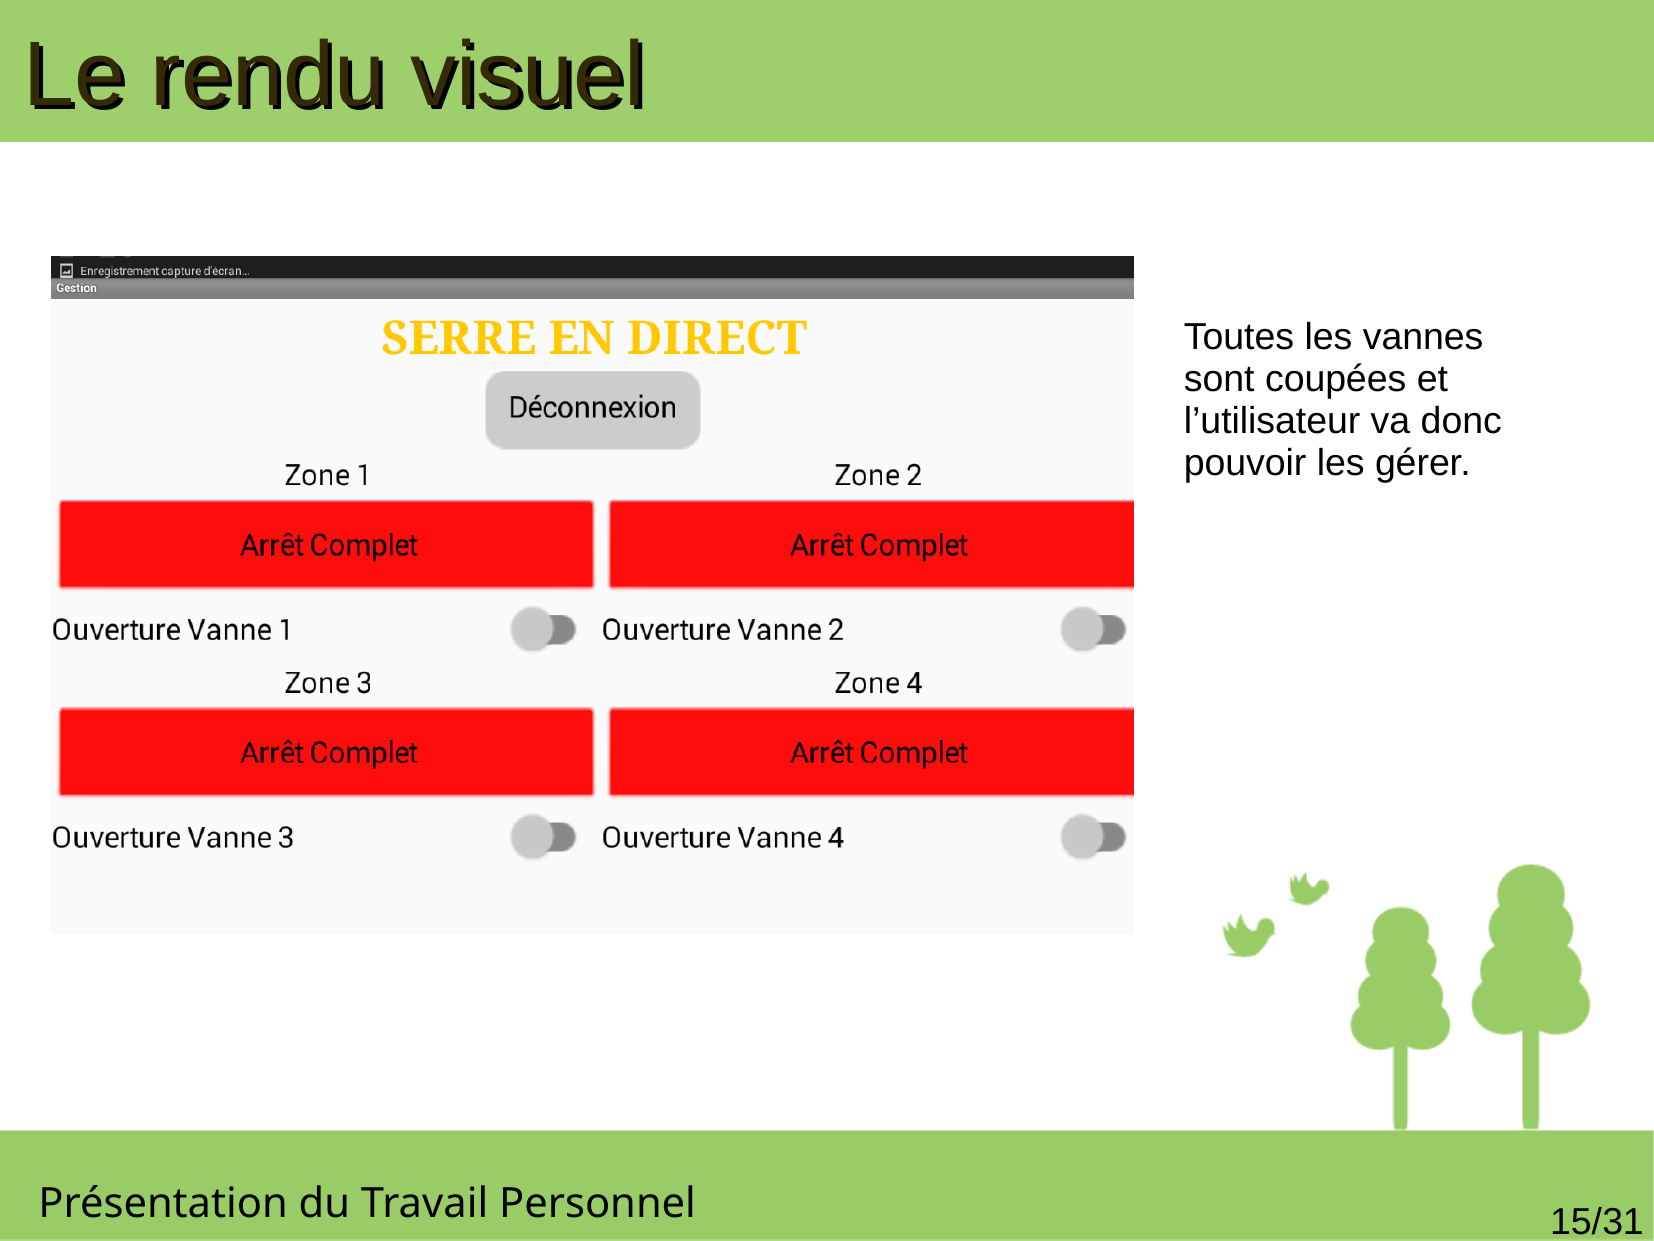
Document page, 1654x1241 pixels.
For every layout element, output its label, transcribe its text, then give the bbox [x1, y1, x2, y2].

text_box Toutes les vannes sont coupées et l’utilisateur va donc pouvoir les gérer. [1169, 308, 1536, 662]
title Le rendu visuel [23, 5, 1654, 142]
picture [0, 142, 1654, 1241]
text_box <numéro>/31 [1535, 1192, 1654, 1241]
list [82, 249, 1571, 969]
text_box [0, 0, 1654, 142]
text_box Présentation du Travail Personnel [23, 1165, 1441, 1229]
